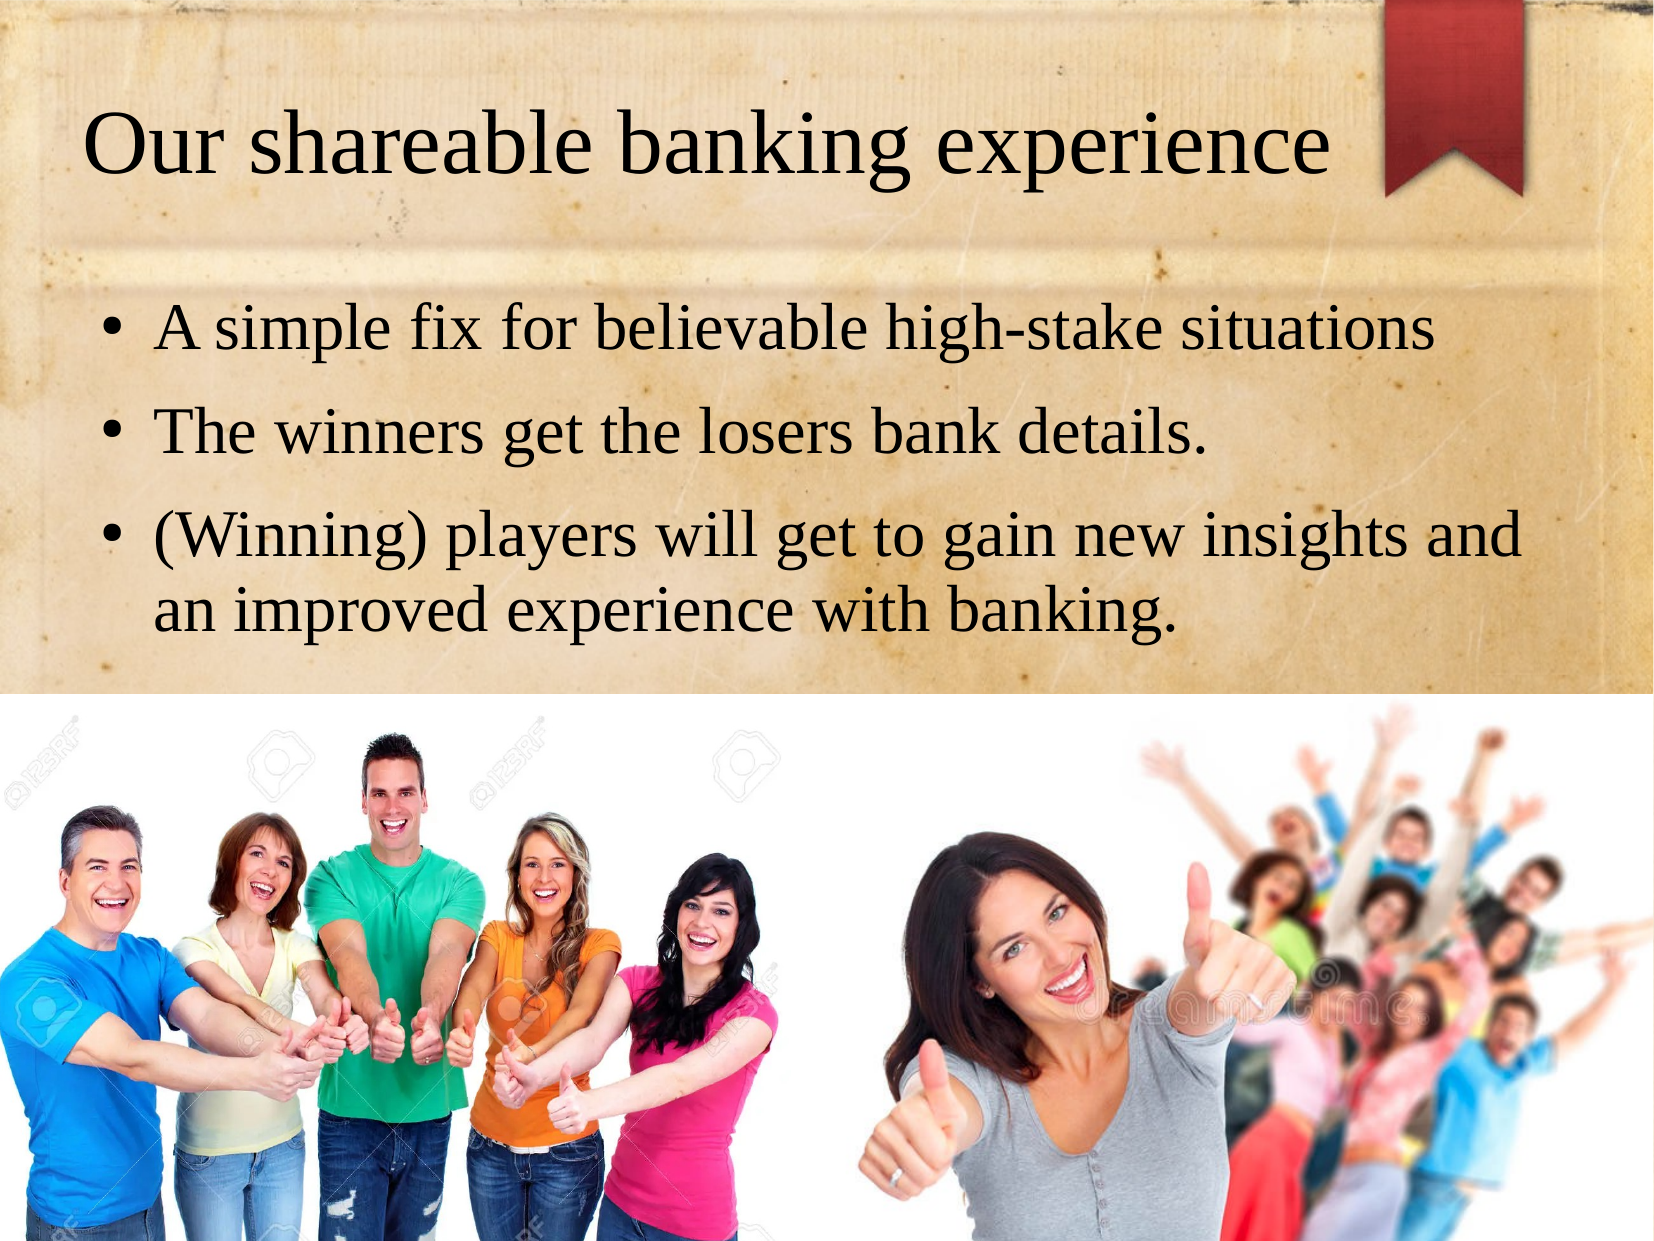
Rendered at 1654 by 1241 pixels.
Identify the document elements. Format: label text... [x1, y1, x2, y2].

list A simple fix for believable high-stake situations The winners get the losers bank details. (Winning) players will get to gain new insights and an improved experience with banking. [82, 290, 1538, 694]
title Our shareable banking experience [82, 49, 1347, 237]
picture [0, 0, 1654, 1241]
